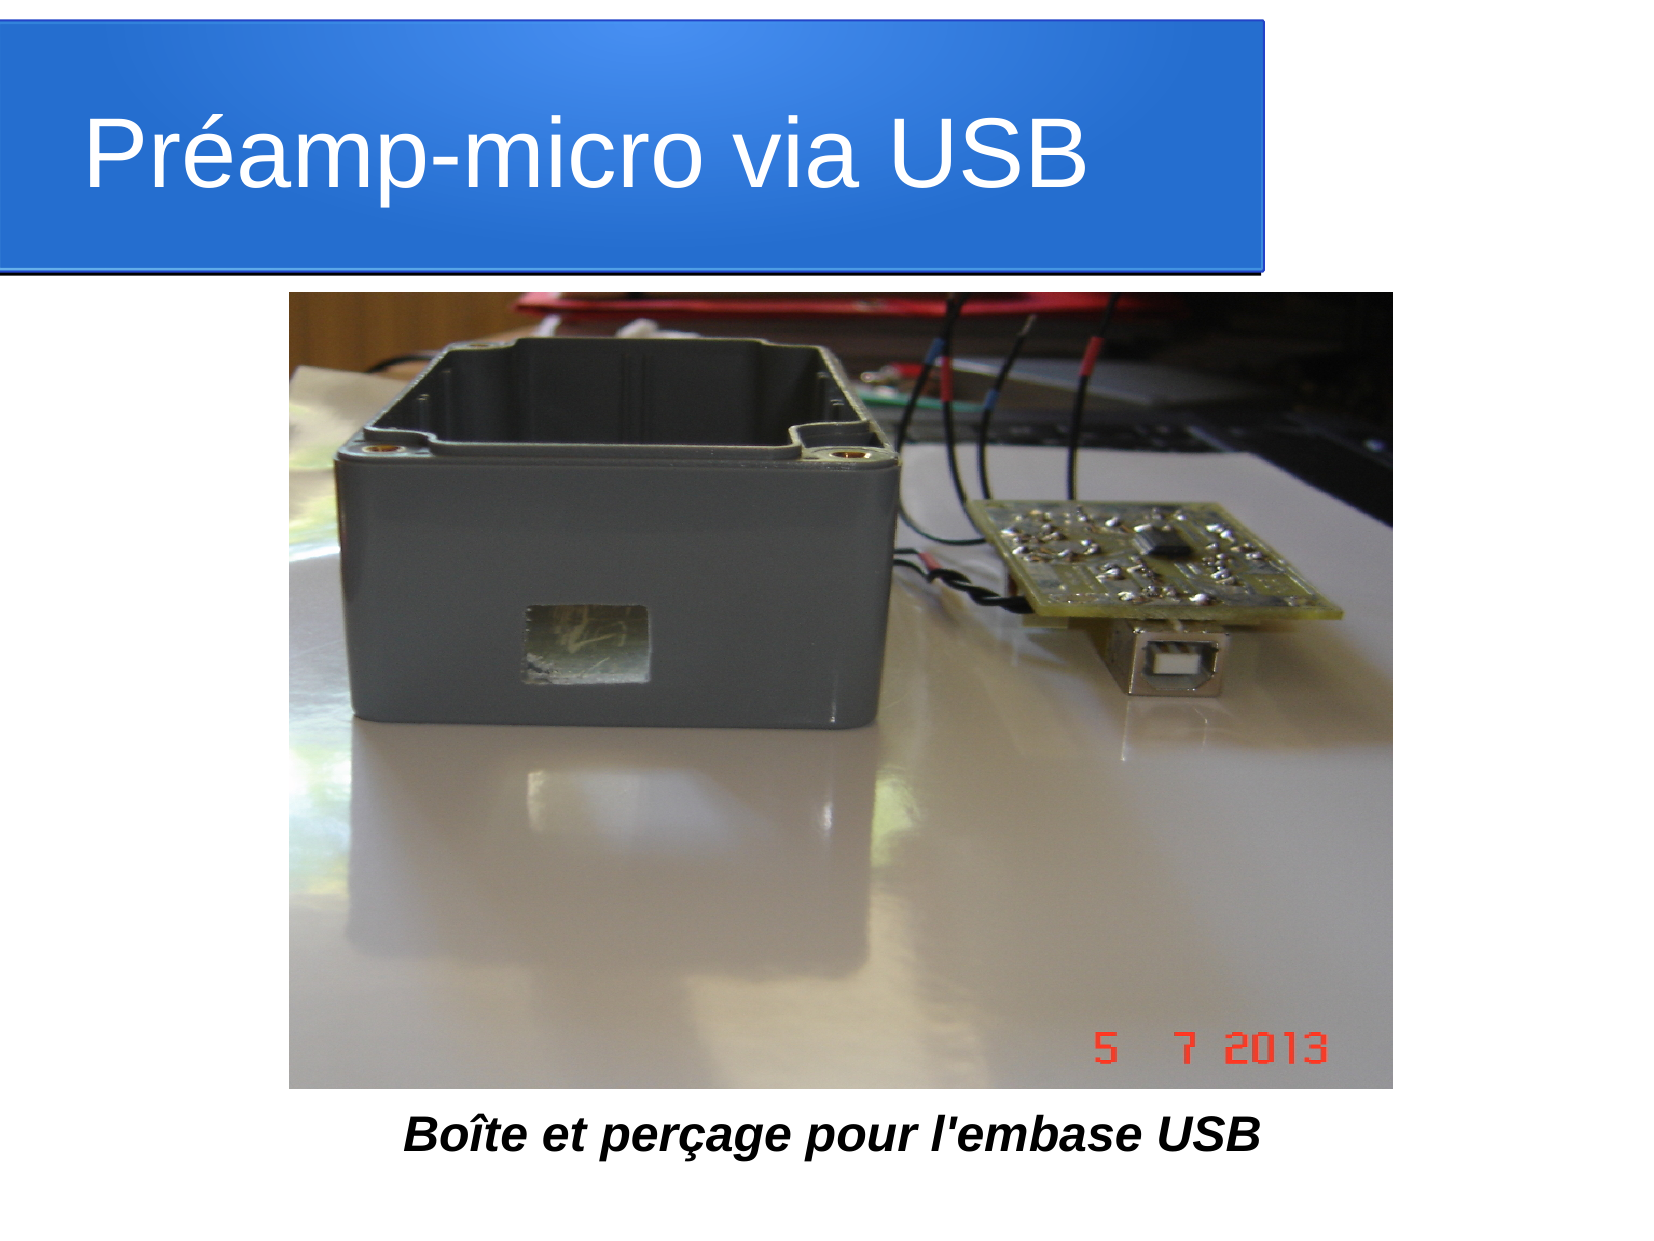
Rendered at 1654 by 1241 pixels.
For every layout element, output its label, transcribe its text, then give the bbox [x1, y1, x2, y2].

picture [289, 292, 1393, 1089]
title Préamp-micro via USB [82, 49, 1250, 257]
text_box Boîte et perçage pour l'embase USB [307, 1098, 1359, 1170]
